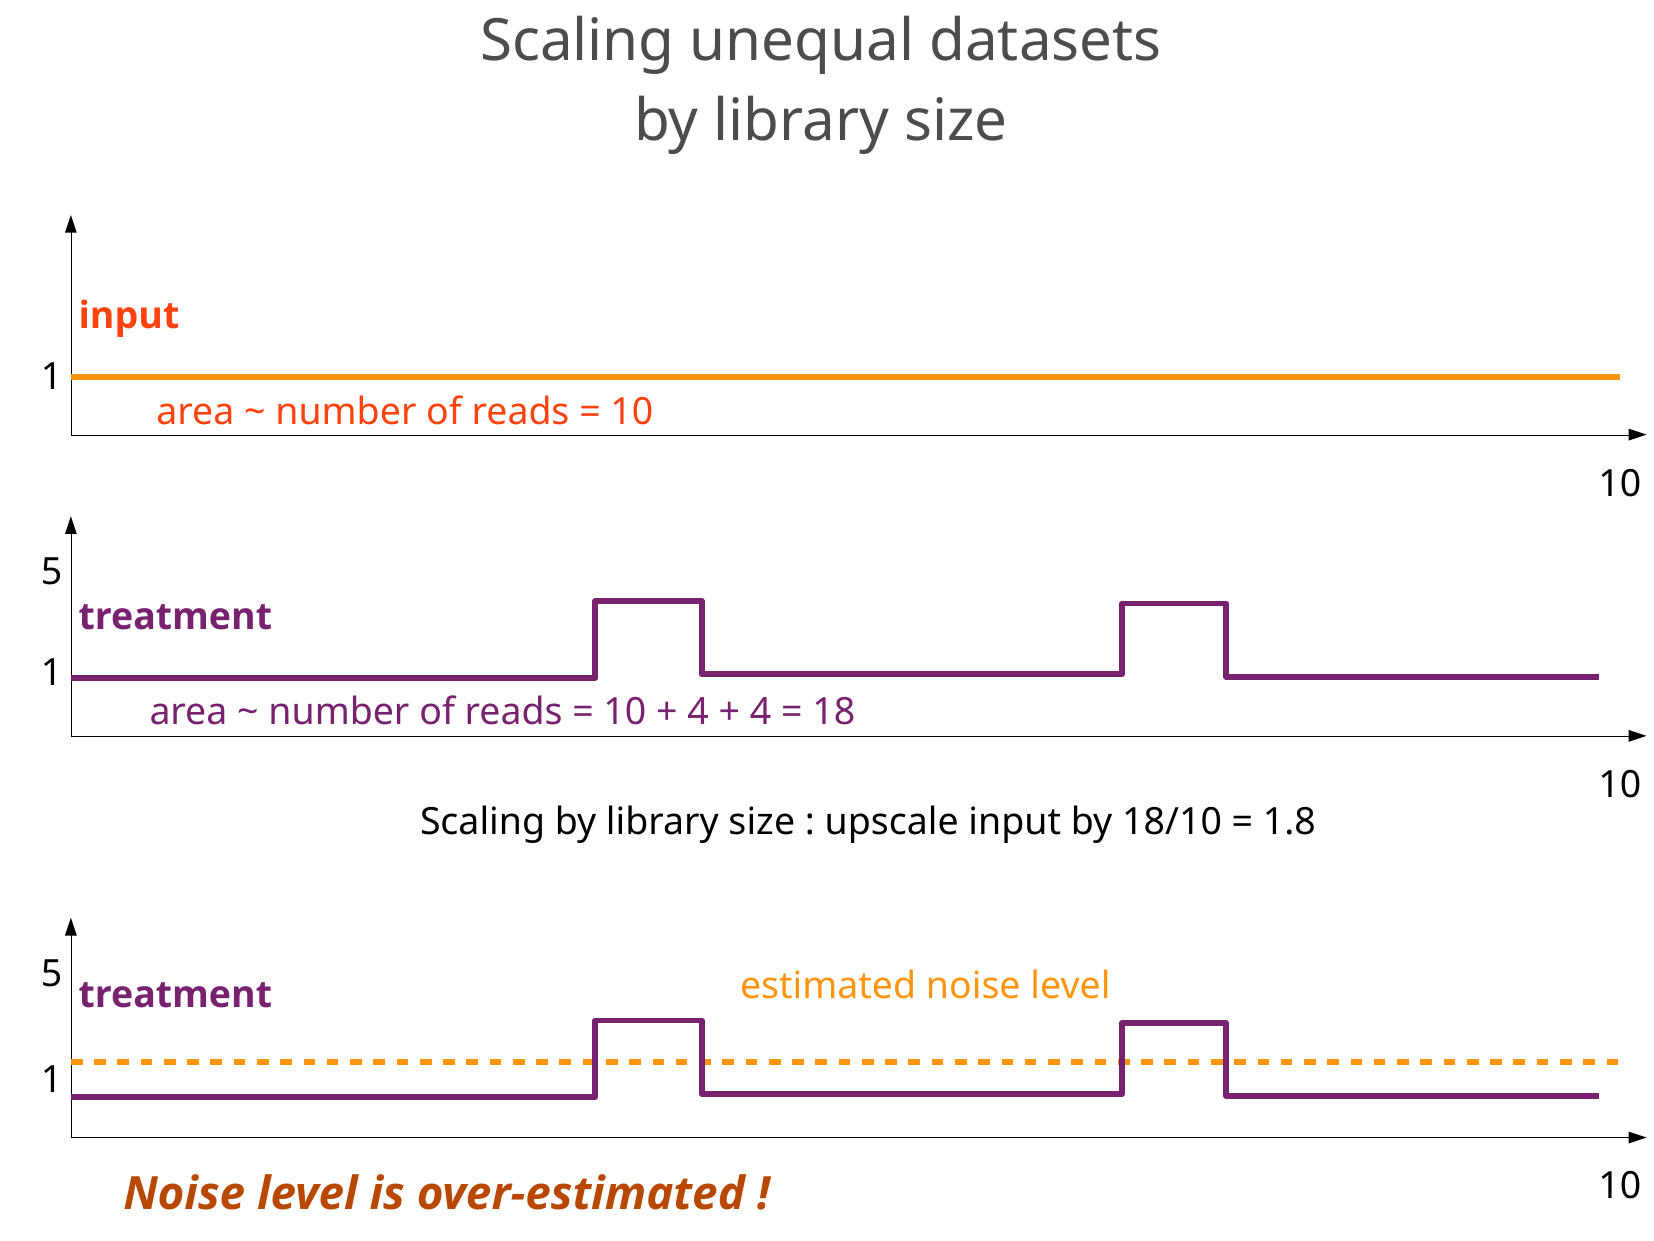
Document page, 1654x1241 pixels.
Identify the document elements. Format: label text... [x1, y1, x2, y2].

text_box 10 [1583, 750, 1654, 809]
text_box treatment [63, 960, 308, 1020]
text_box 1 [25, 342, 80, 402]
text_box 1 [25, 1045, 80, 1105]
text_box Noise level is over-estimated ! [108, 1152, 927, 1222]
text_box 10 [1583, 1151, 1654, 1211]
text_box area ~ number of reads = 10 + 4 + 4 = 18 [134, 676, 979, 736]
text_box estimated noise level [725, 950, 1157, 1010]
text_box 5 [25, 537, 80, 597]
text_box 1 [25, 637, 80, 697]
text_box 5 [25, 939, 80, 998]
text_box input [63, 281, 205, 340]
title Scaling unequal datasets by library size [76, 2, 1565, 154]
text_box 10 [1583, 448, 1654, 508]
text_box area ~ number of reads = 10 [141, 376, 724, 436]
text_box Scaling by library size : upscale input by 18/10 = 1.8 [405, 786, 1429, 846]
text_box treatment [63, 582, 308, 642]
